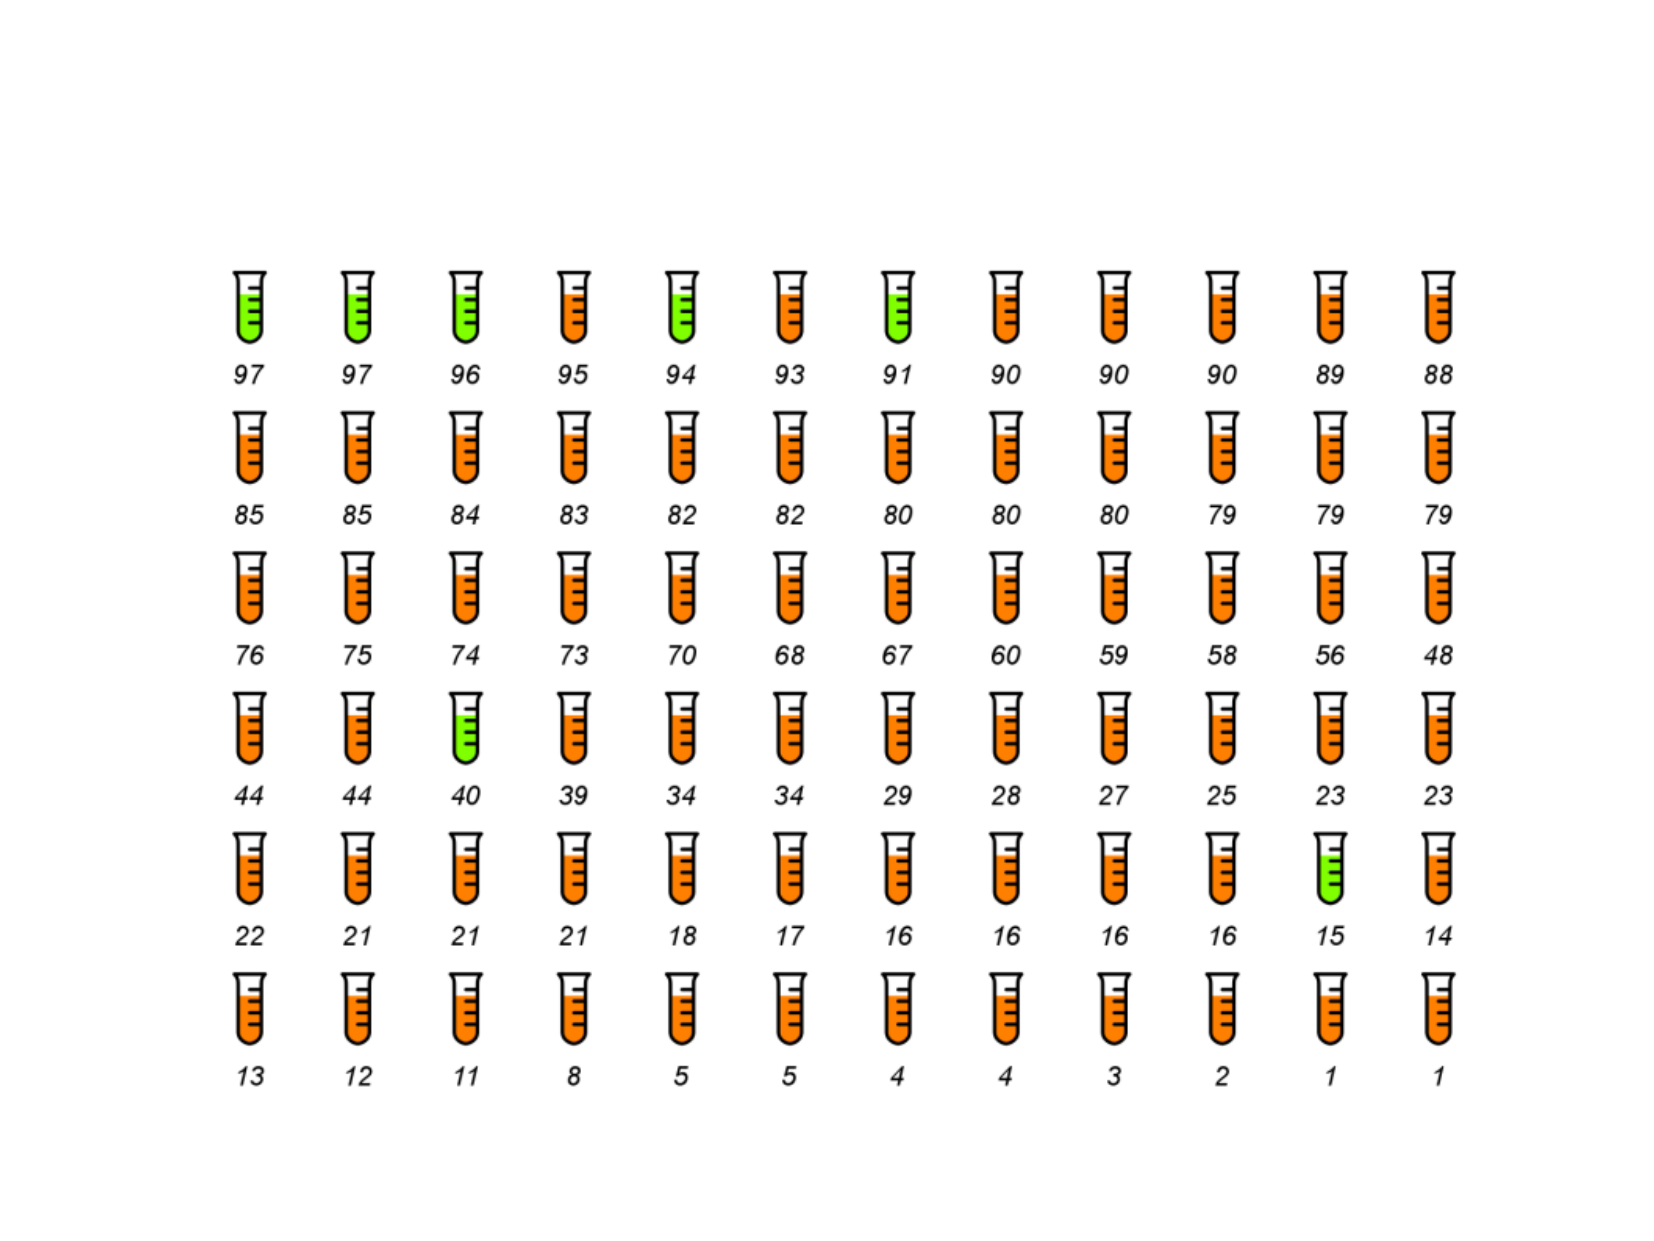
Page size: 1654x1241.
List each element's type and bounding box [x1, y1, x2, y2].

picture [195, 254, 1492, 1096]
